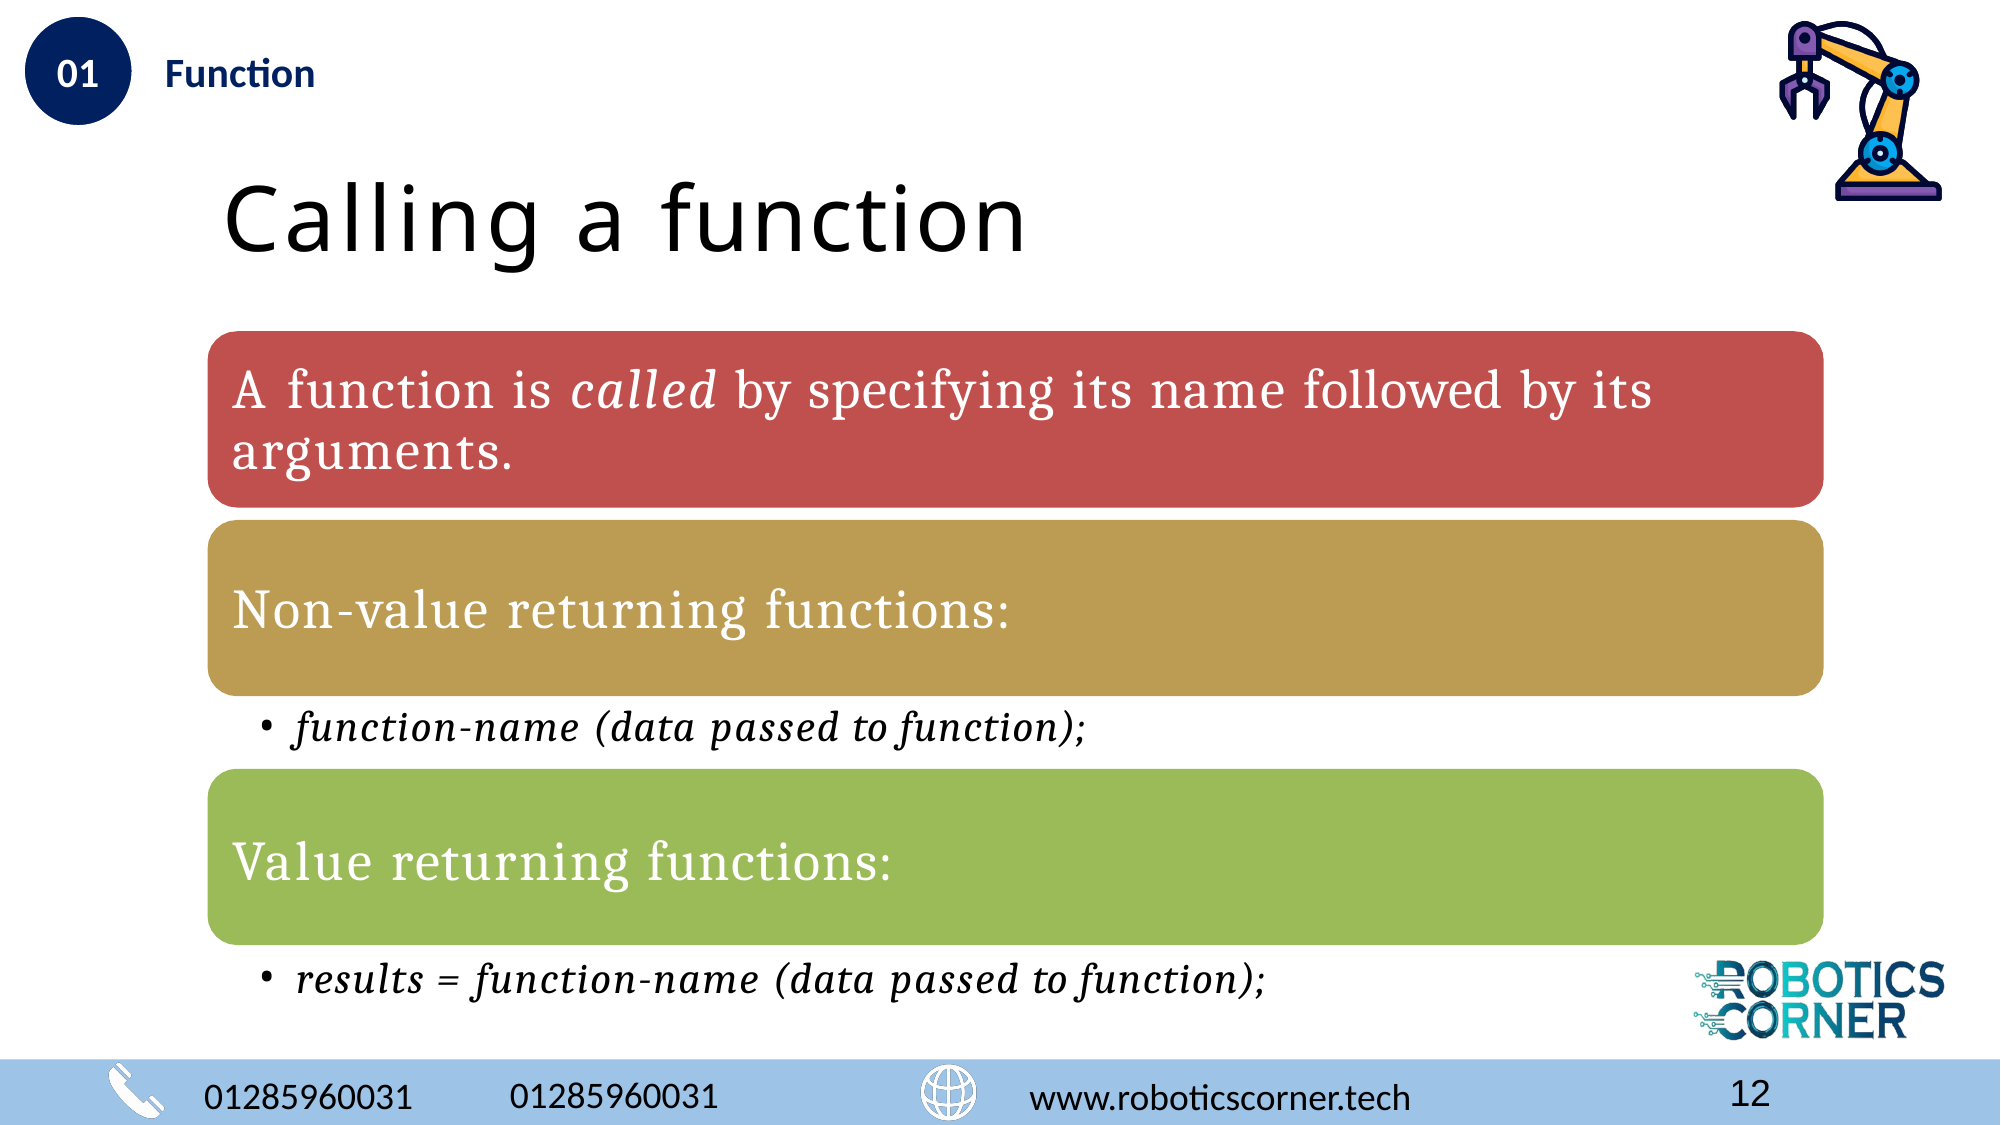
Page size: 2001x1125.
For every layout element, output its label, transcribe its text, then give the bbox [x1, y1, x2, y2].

text_box [1717, 768, 1824, 859]
text_box [1717, 519, 1824, 697]
text_box [207, 331, 1824, 508]
picture [103, 1057, 170, 1124]
picture [1680, 859, 1953, 1125]
text_box [207, 769, 230, 945]
text_box 01 [22, 14, 134, 128]
text_box [207, 520, 230, 696]
text_box Function [150, 38, 622, 103]
title Calling a function [220, 103, 1351, 324]
text_box <number> [1714, 1065, 1916, 1125]
picture [1771, 21, 1950, 201]
picture [915, 1059, 981, 1125]
text_box A function is called by specifying its name followed by its arguments. Non-value returning functions: function-name (data passed to function); Value returning functions: results = function-name (data passed to function); [230, 348, 1717, 1003]
